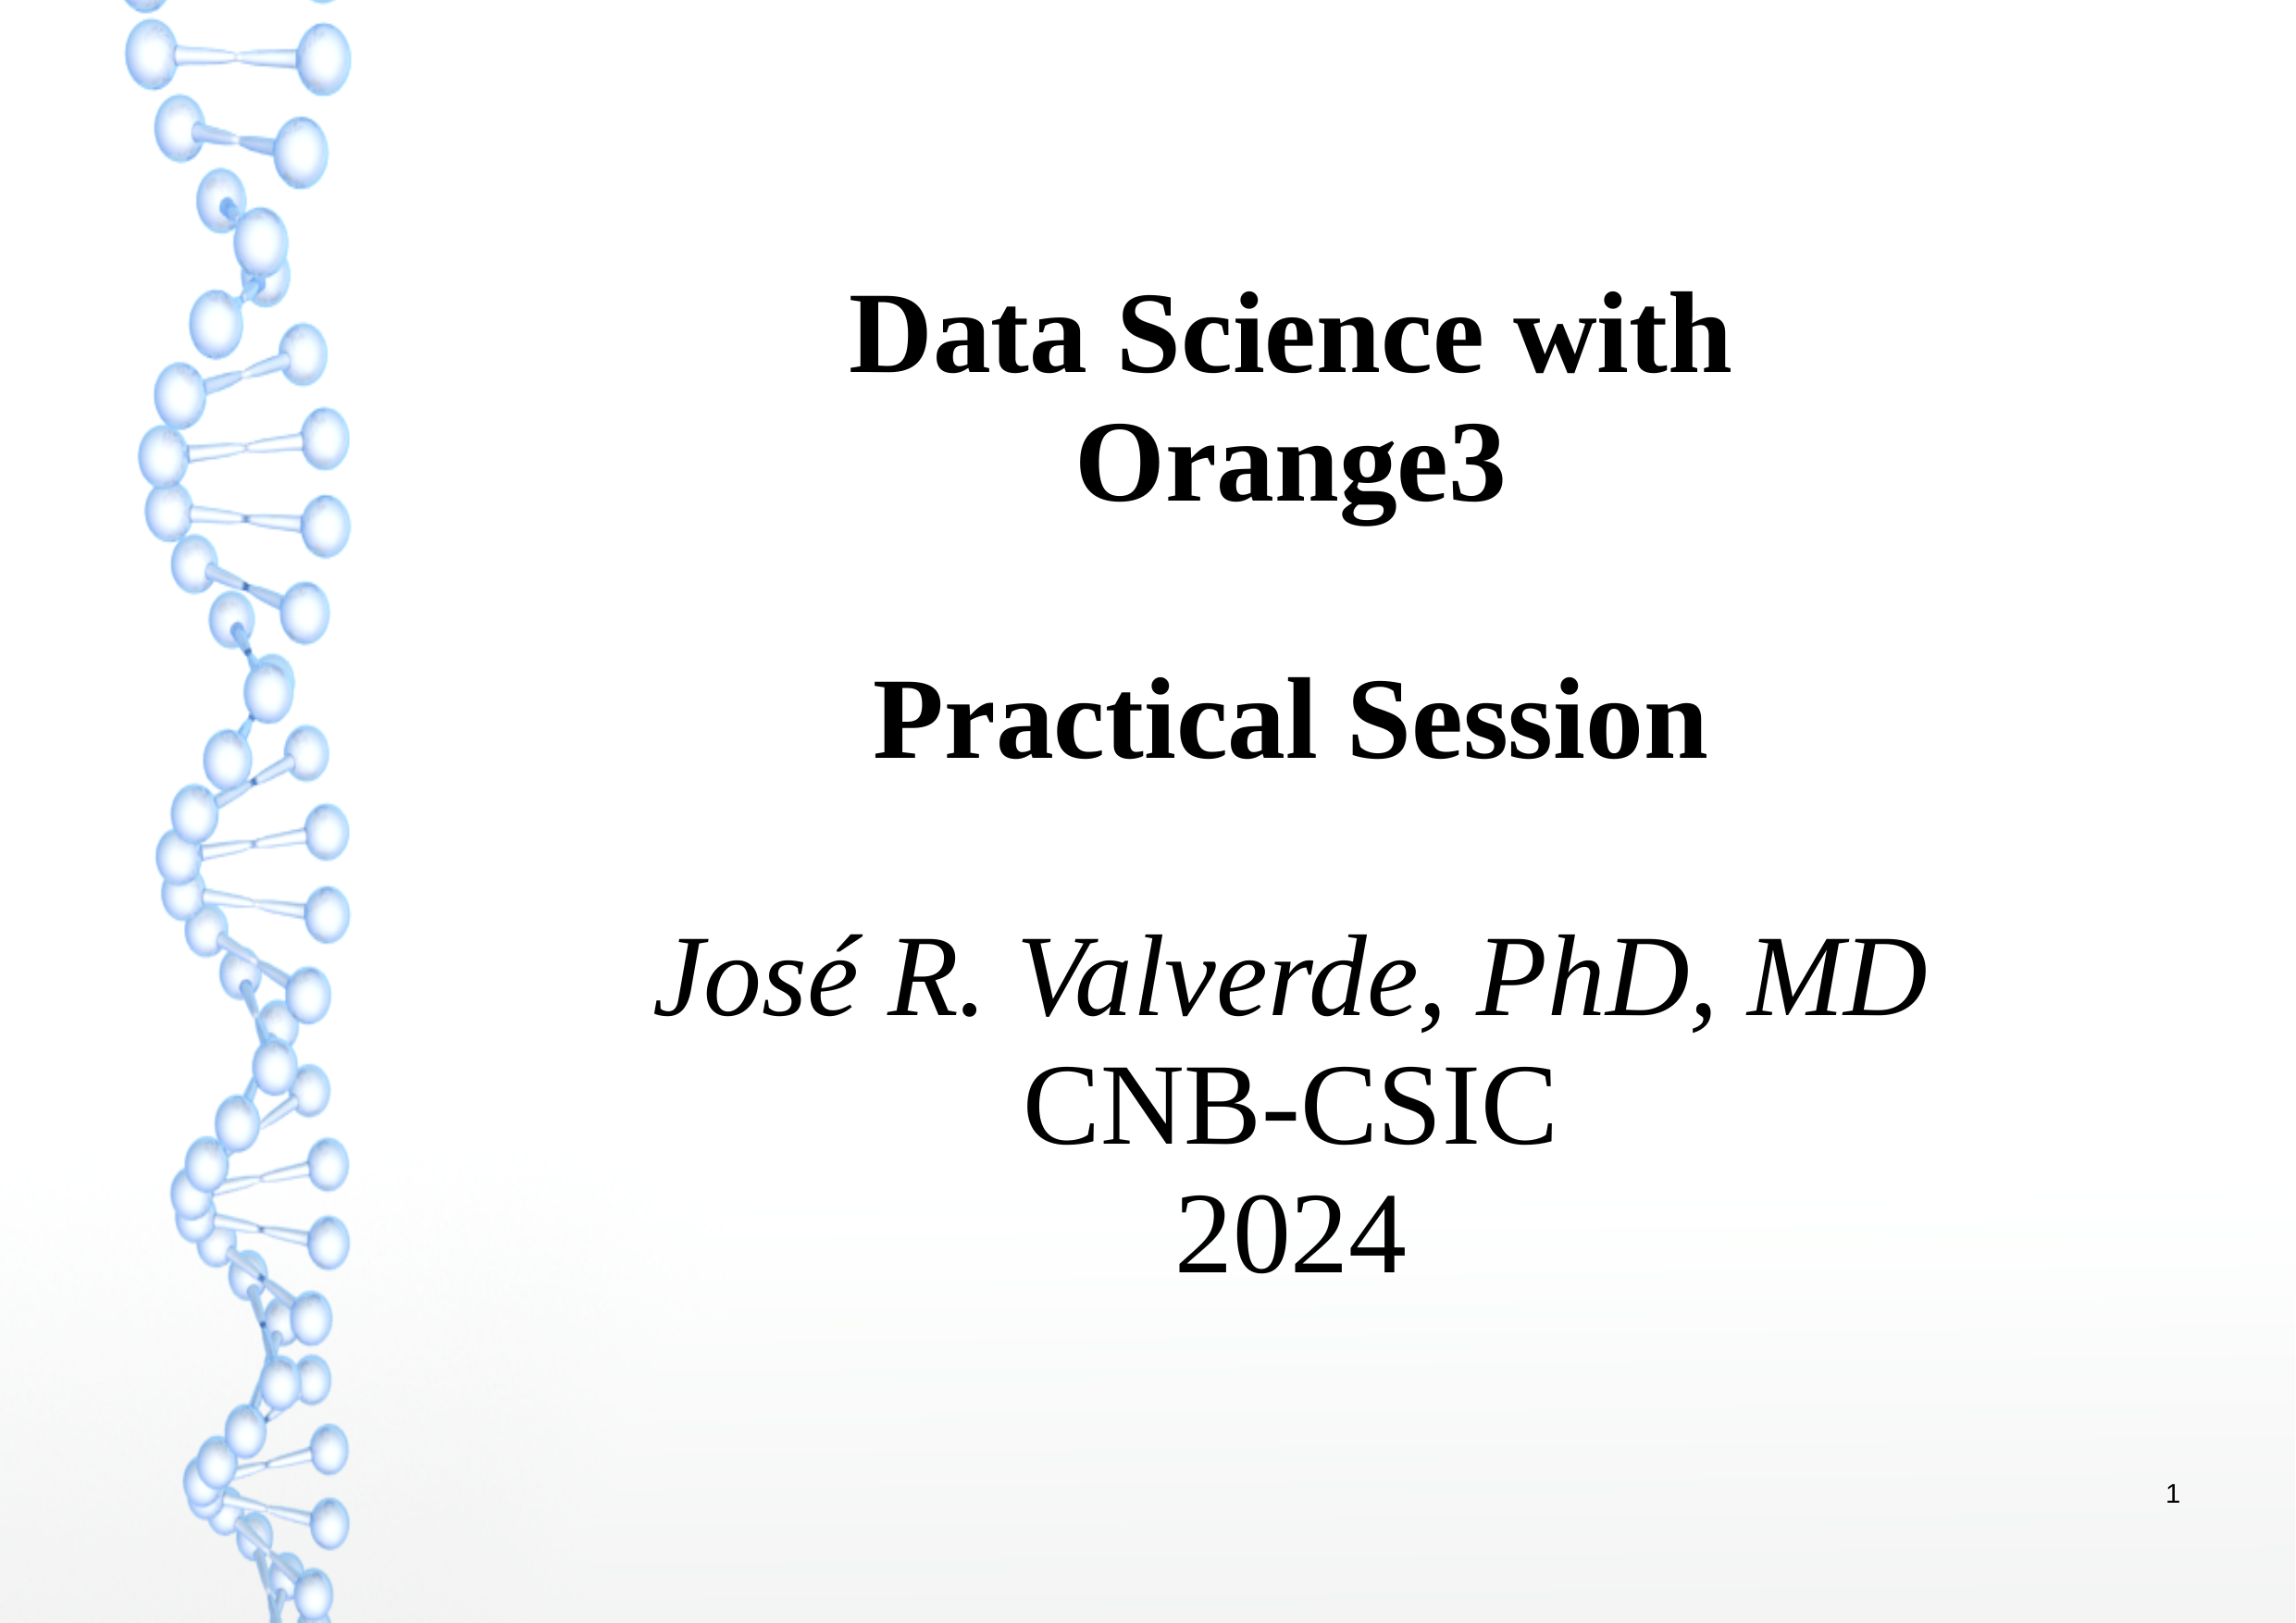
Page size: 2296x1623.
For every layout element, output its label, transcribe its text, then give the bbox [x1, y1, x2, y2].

subtitle Data Science with Orange3 Practical Session José R. Valverde, PhD, MD CNB-CSIC 2024 [368, 127, 2214, 1440]
picture [0, 0, 2296, 1623]
